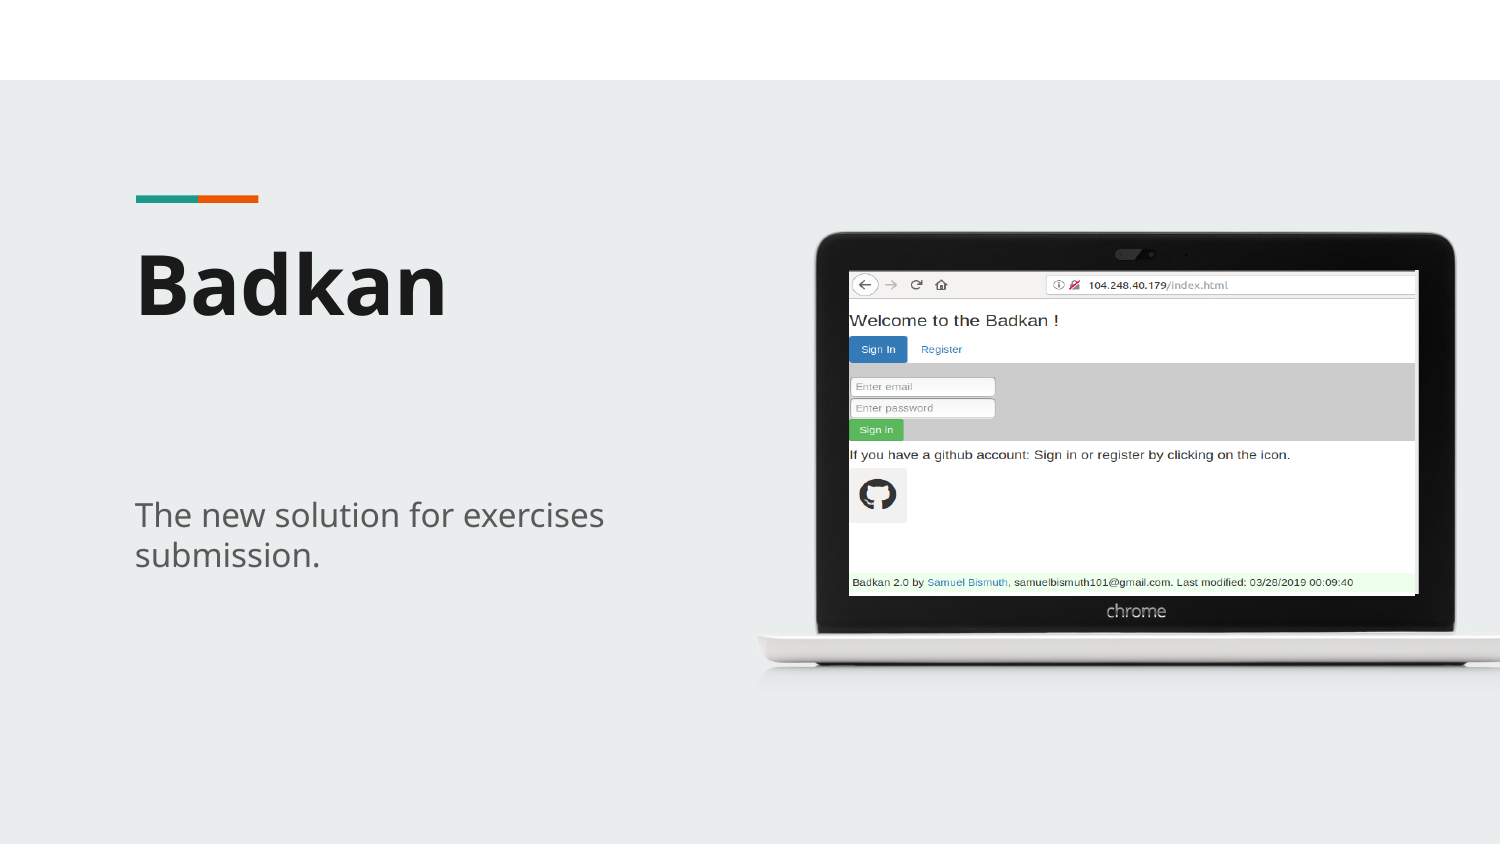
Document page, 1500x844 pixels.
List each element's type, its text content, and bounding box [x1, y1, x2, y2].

title Badkan [119, 216, 741, 455]
subtitle The new solution for exercises submission. [119, 479, 742, 615]
picture [755, 229, 1500, 693]
